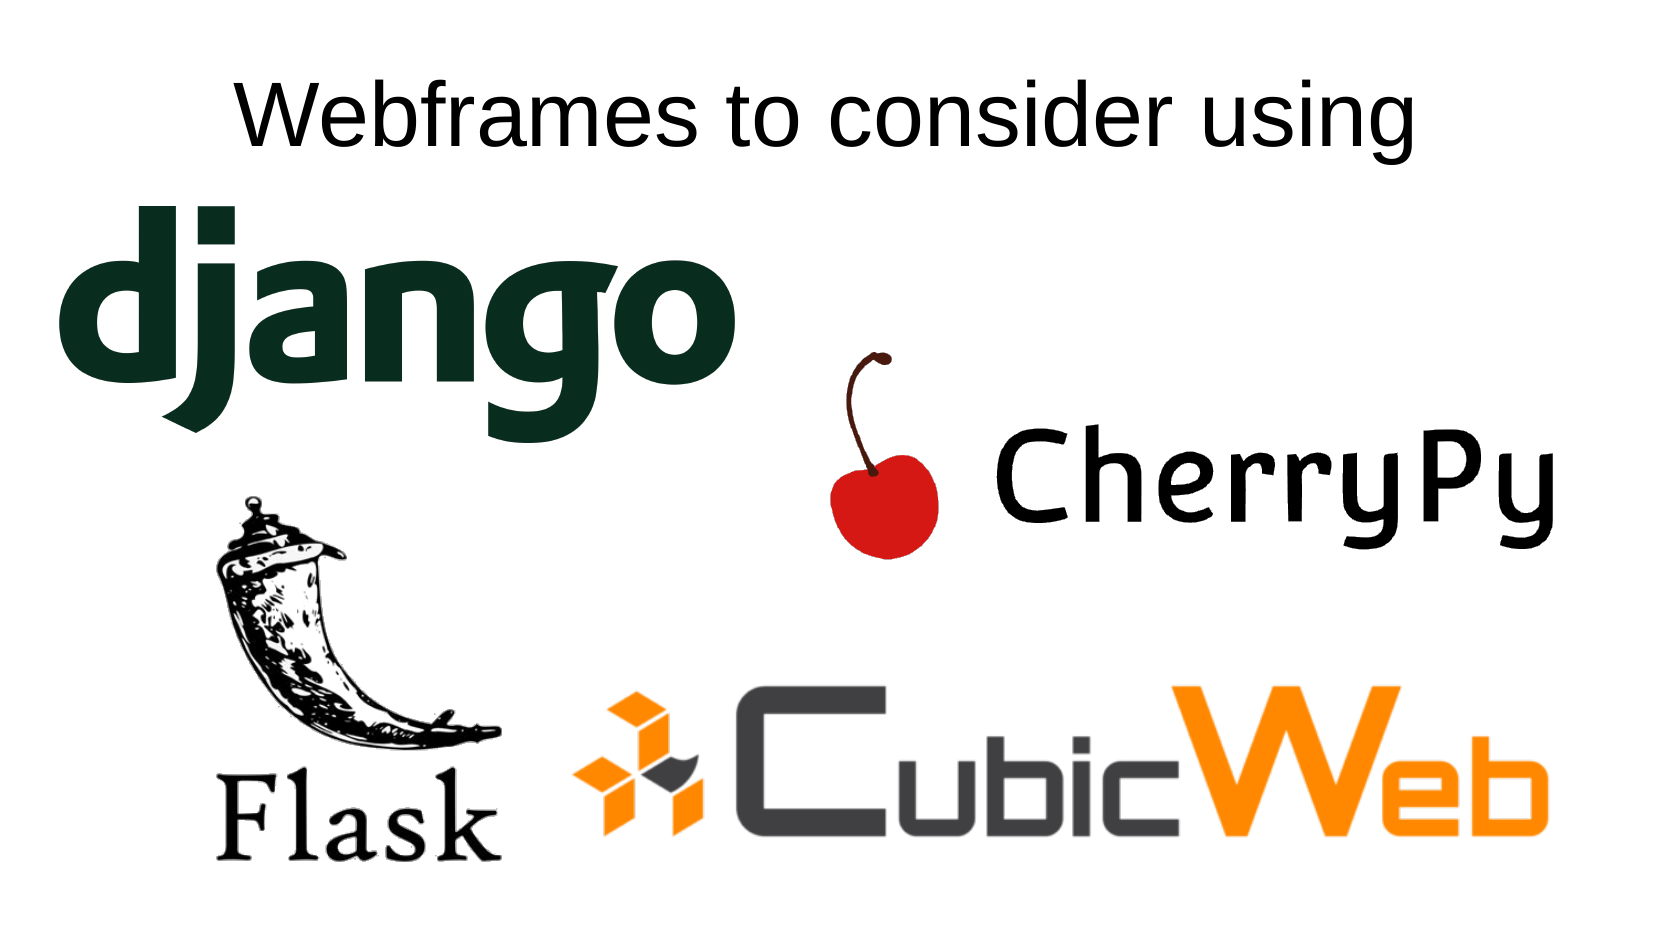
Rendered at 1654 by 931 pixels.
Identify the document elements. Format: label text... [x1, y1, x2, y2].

picture [797, 327, 1579, 591]
picture [97, 472, 1565, 886]
picture [59, 206, 735, 443]
title Webframes to consider using [82, 37, 1571, 193]
